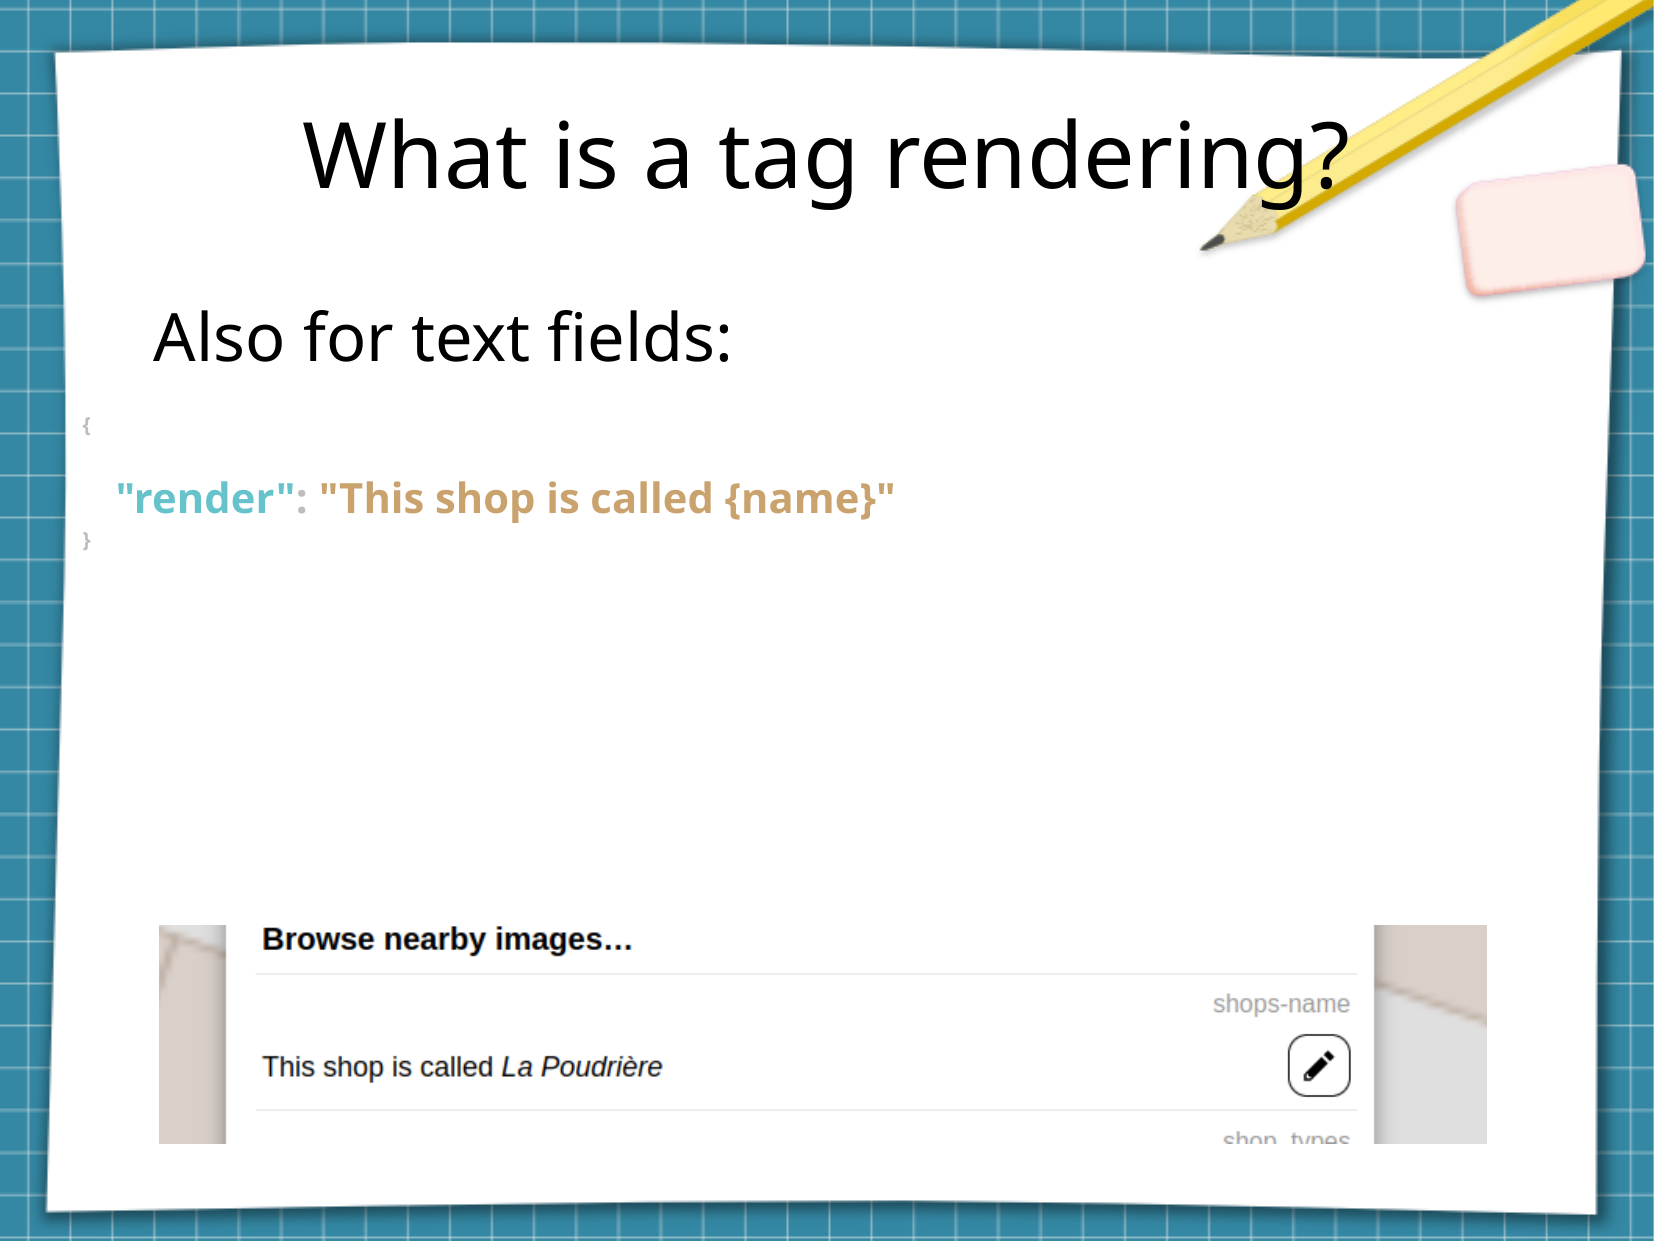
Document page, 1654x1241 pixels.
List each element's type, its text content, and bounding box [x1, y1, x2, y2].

title What is a tag rendering? [82, 49, 1571, 257]
picture [0, 0, 1654, 1241]
list Also for text fields: { "render": "This shop is called {name}" } [82, 290, 1571, 1165]
